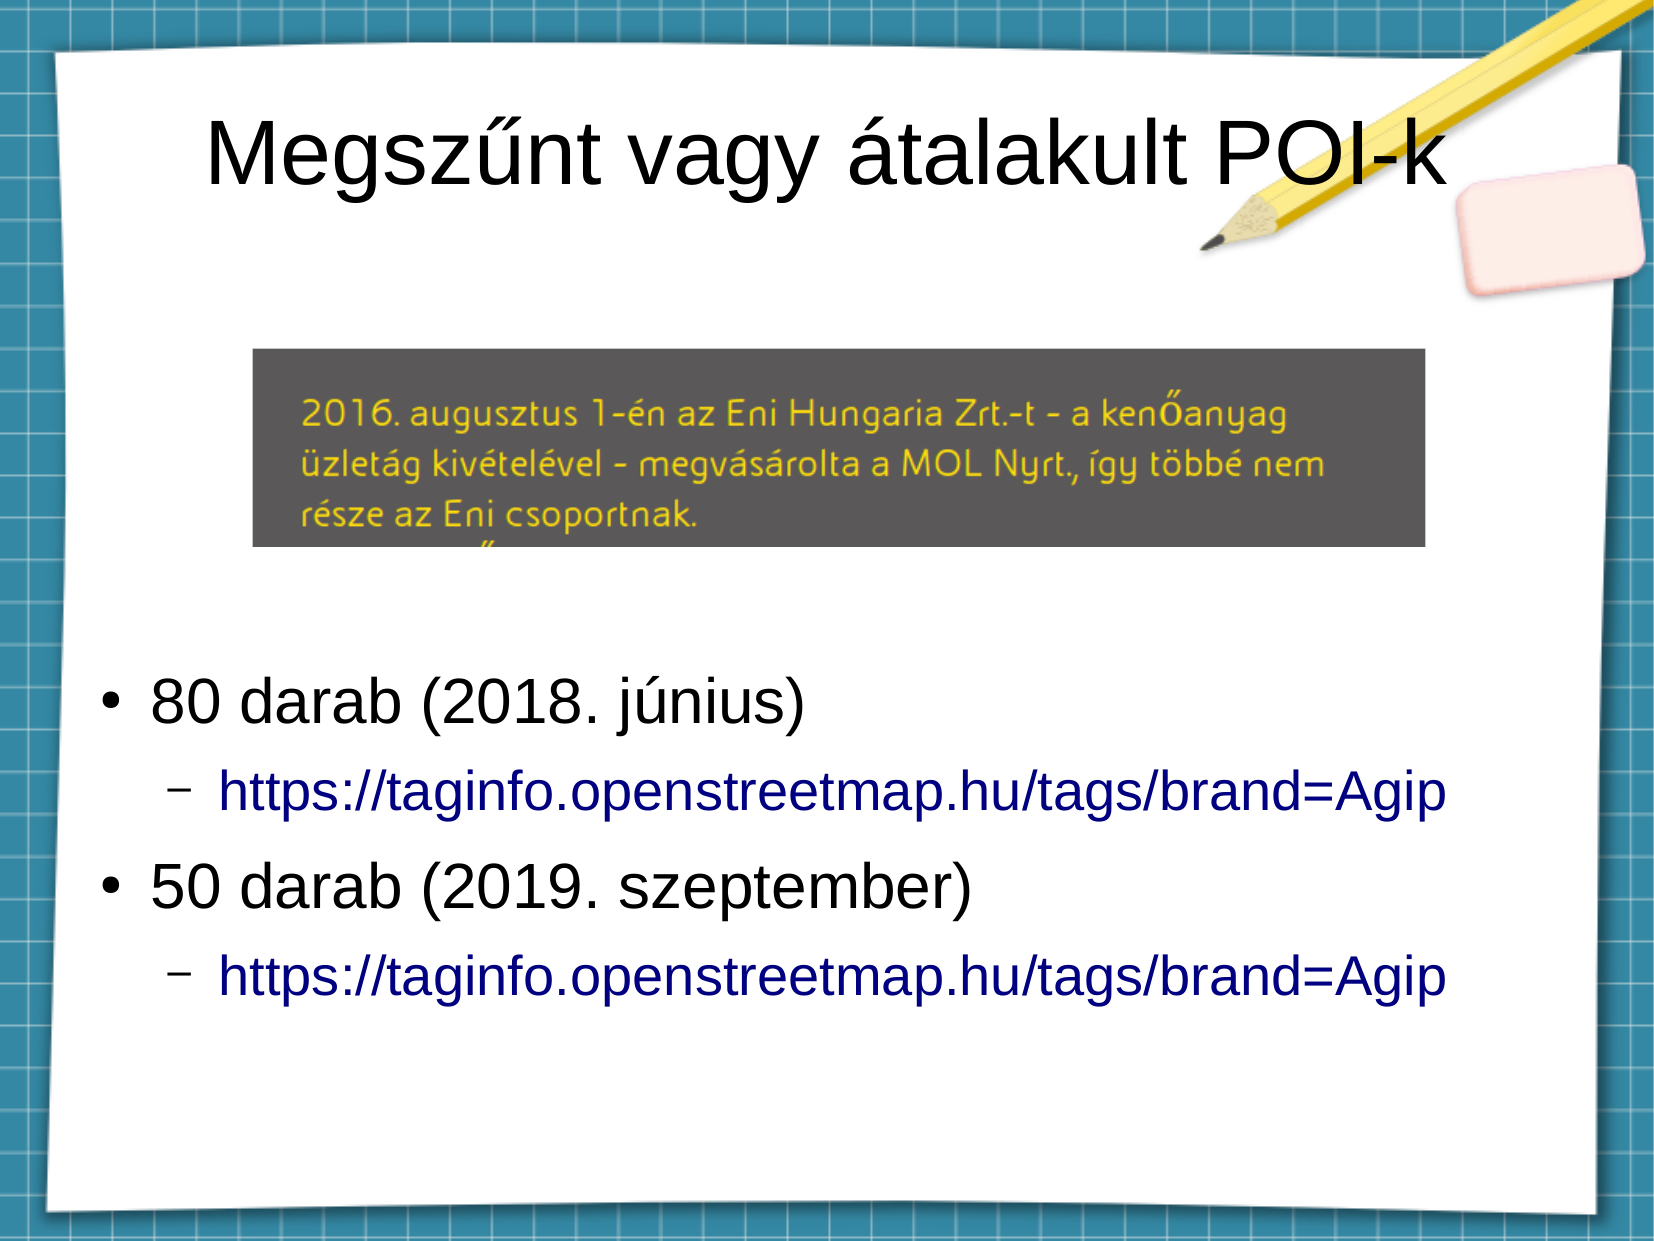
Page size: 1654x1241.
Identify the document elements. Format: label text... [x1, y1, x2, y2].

title Megszűnt vagy átalakult POI-k [82, 49, 1571, 257]
list 80 darab (2018. június) https://taginfo.openstreetmap.hu/tags/brand=Agip 50 darab (2019. szeptember) https://taginfo.openstreetmap.hu/tags/brand=Agip [82, 665, 1571, 1009]
picture [0, 0, 1654, 1241]
